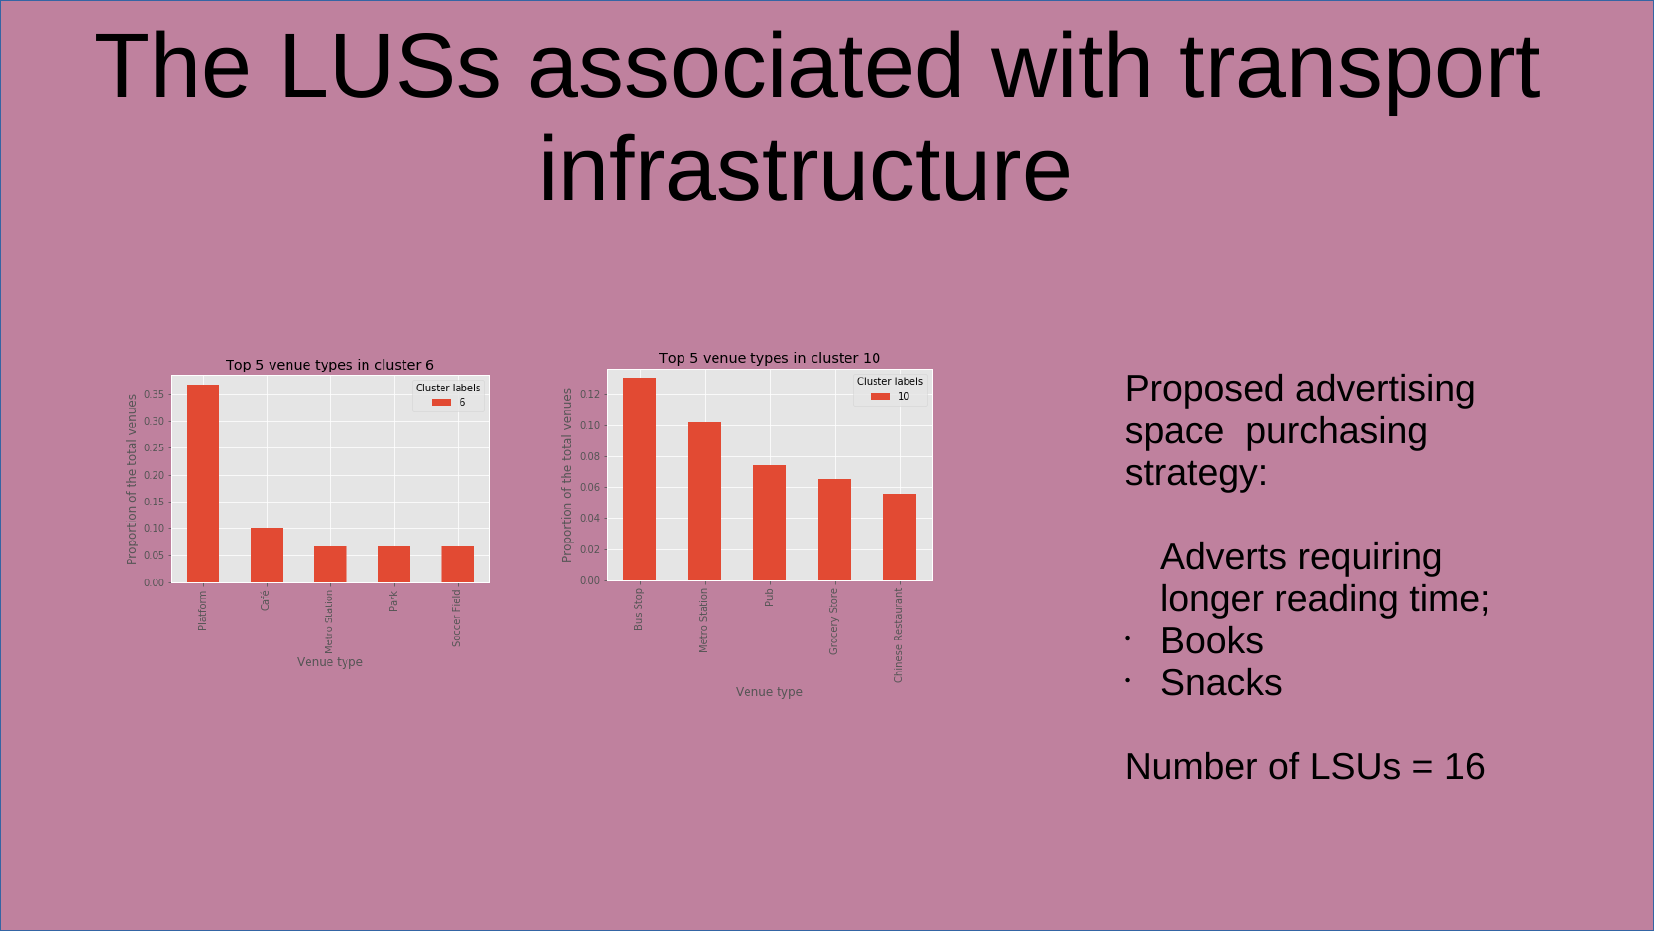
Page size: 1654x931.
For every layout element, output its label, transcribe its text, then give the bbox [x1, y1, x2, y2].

text_box Proposed advertising space purchasing strategy: Adverts requiring longer reading time; Books Snacks Number of LSUs = 16 [1110, 360, 1531, 795]
picture [555, 345, 941, 706]
text_box [0, 0, 1654, 931]
title The LUSs associated with transport infrastructure [75, 14, 1564, 220]
picture [120, 352, 498, 676]
